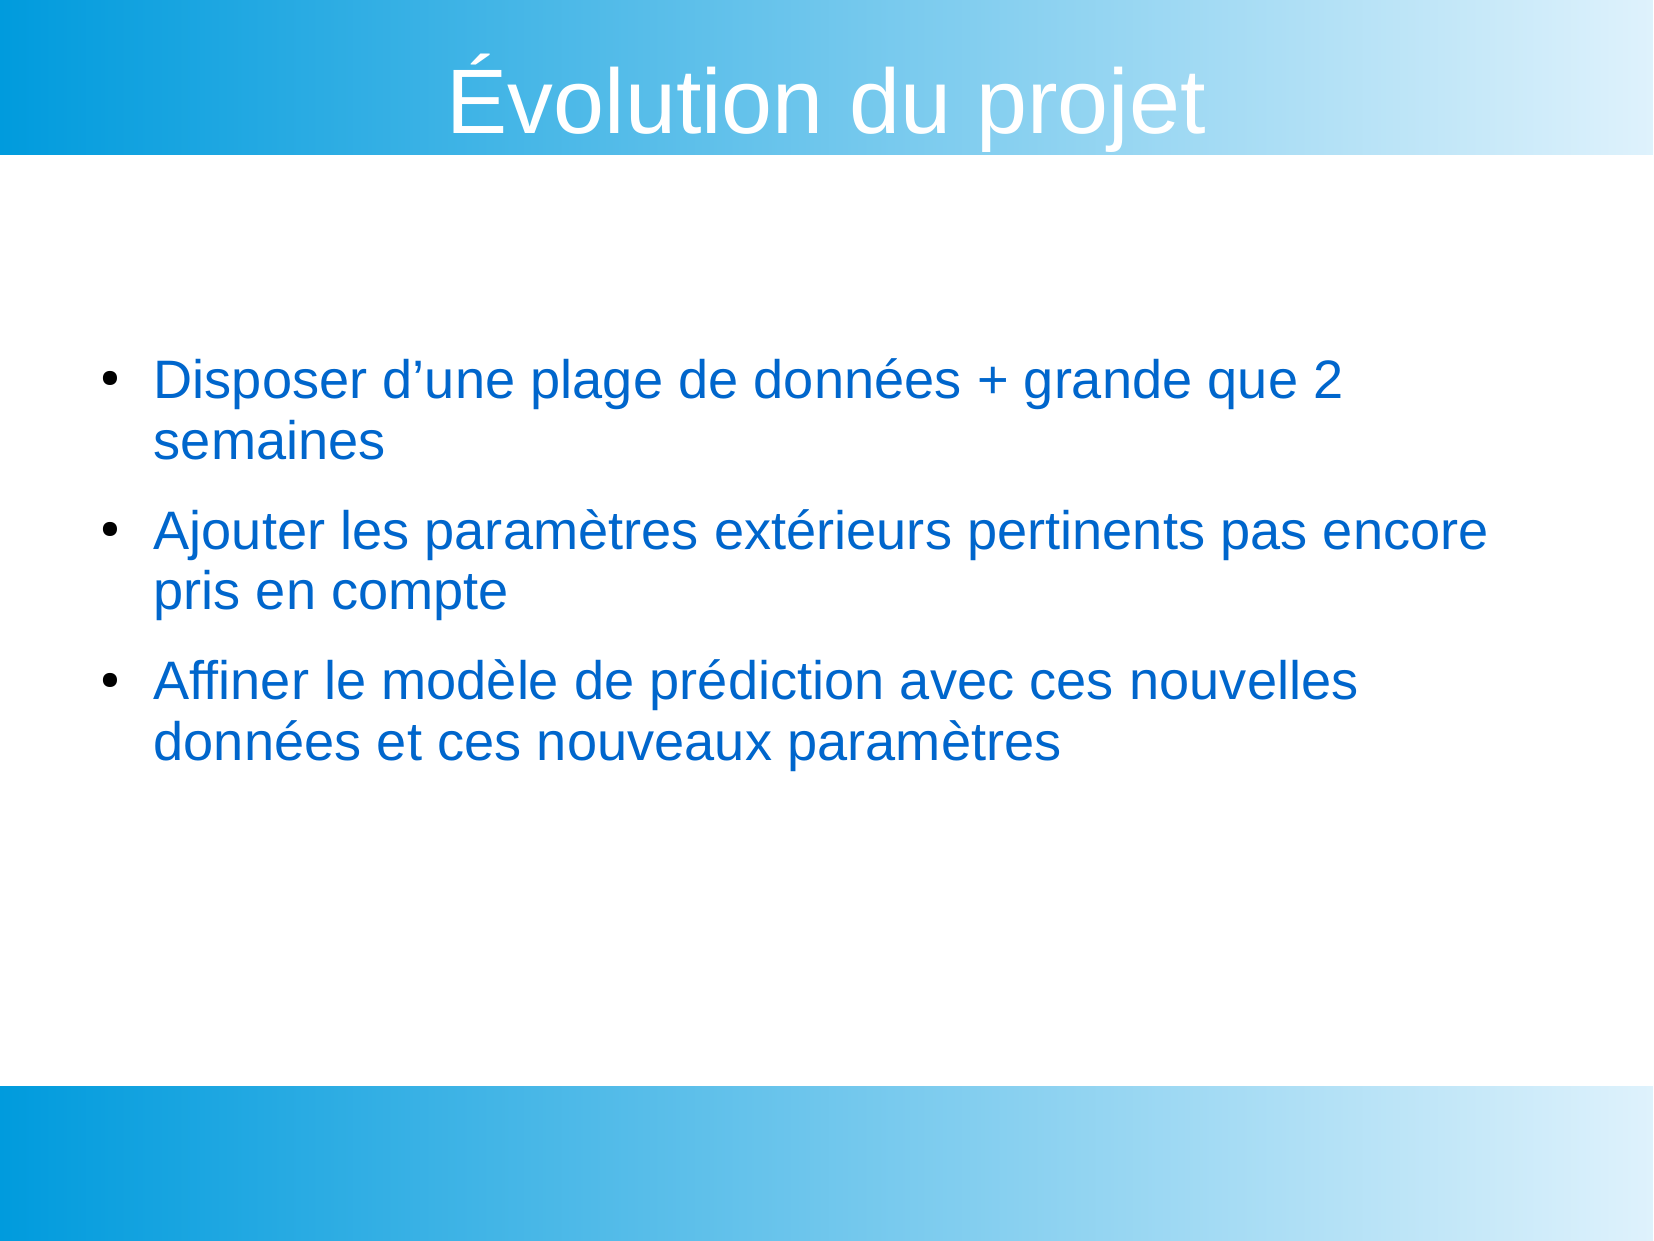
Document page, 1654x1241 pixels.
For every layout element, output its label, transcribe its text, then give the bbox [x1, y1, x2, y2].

title Évolution du projet [82, 49, 1571, 155]
list Disposer d’une plage de données + grande que 2 semaines Ajouter les paramètres extérieurs pertinents pas encore pris en compte Affiner le modèle de prédiction avec ces nouvelles données et ces nouveaux paramètres [82, 259, 1571, 927]
